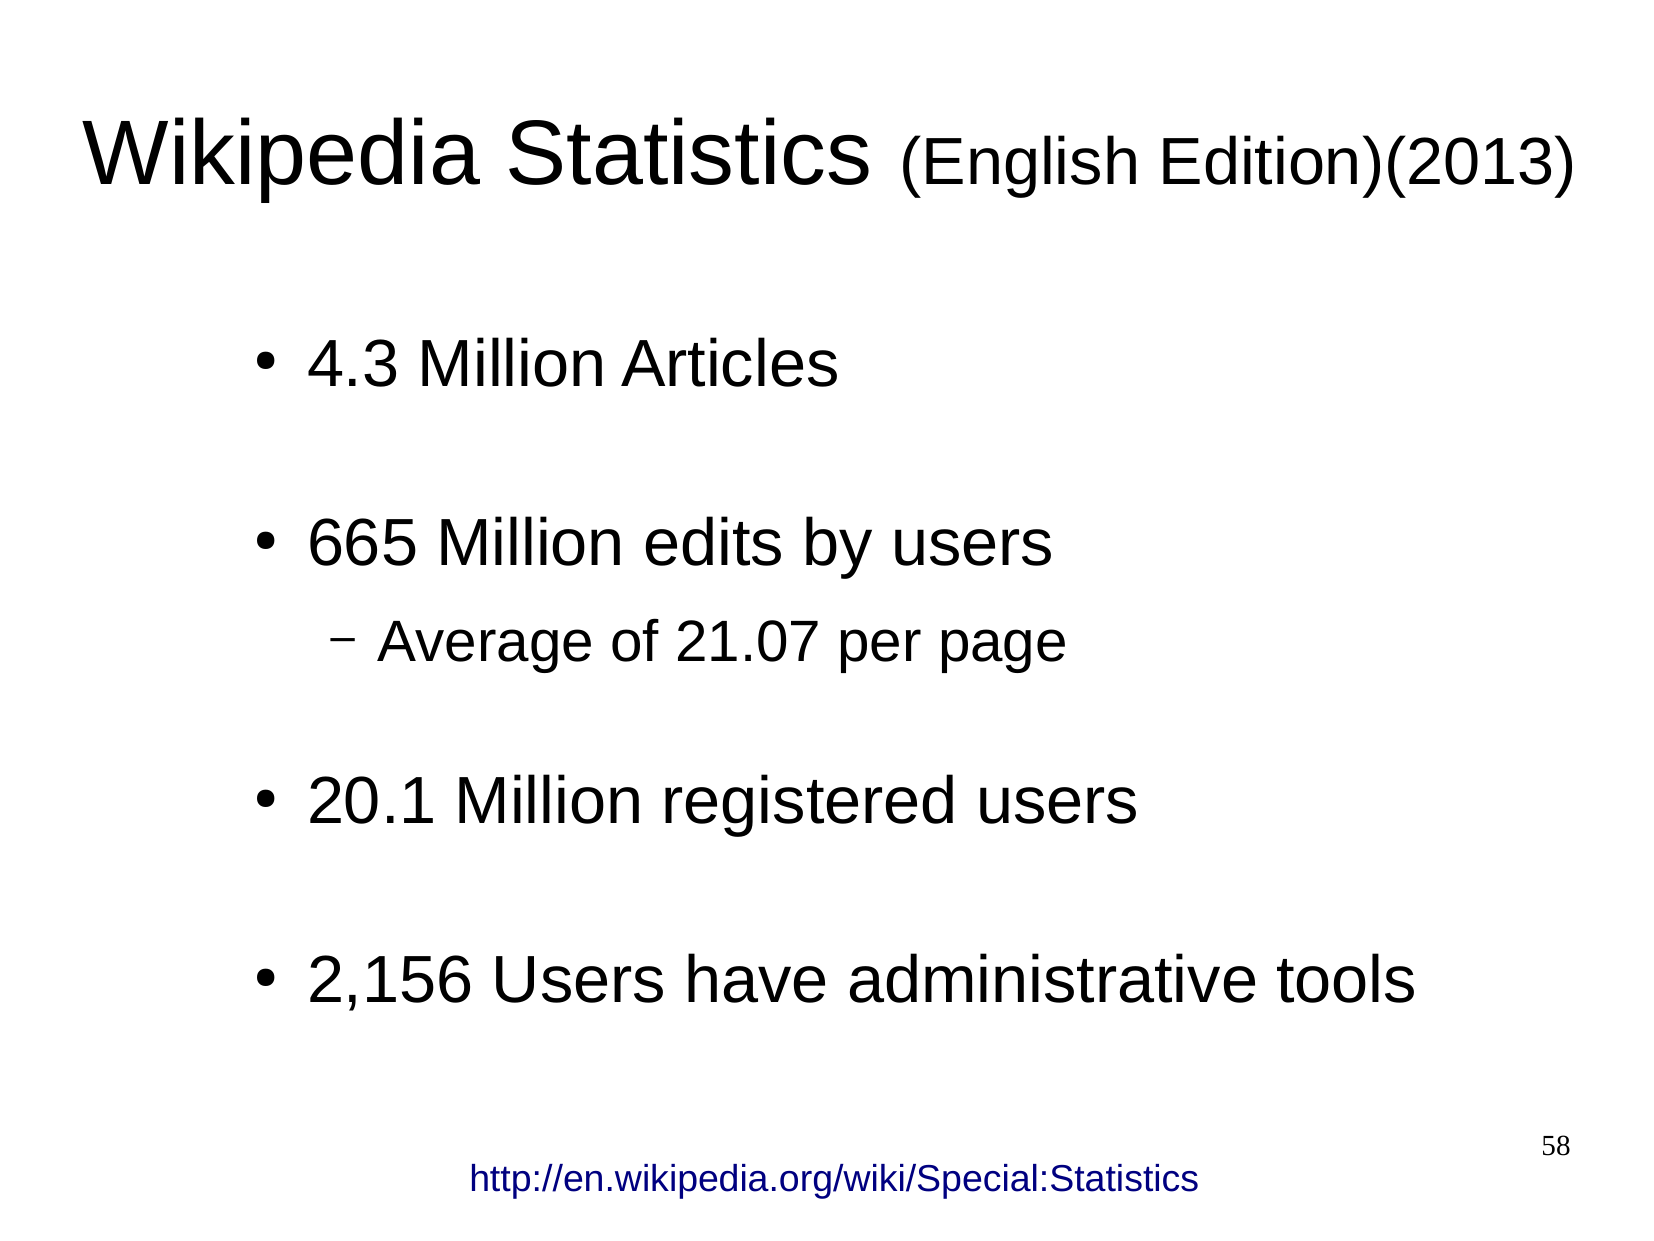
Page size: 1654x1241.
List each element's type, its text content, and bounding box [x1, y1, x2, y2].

title Wikipedia Statistics (English Edition)(2013) [64, 49, 1595, 257]
text_box http://en.wikipedia.org/wiki/Special:Statistics [454, 1150, 1238, 1207]
list 4.3 Million Articles 665 Million edits by users Average of 21.07 per page 20.1 Million registered users 2,156 Users have administrative tools [236, 325, 1467, 1017]
